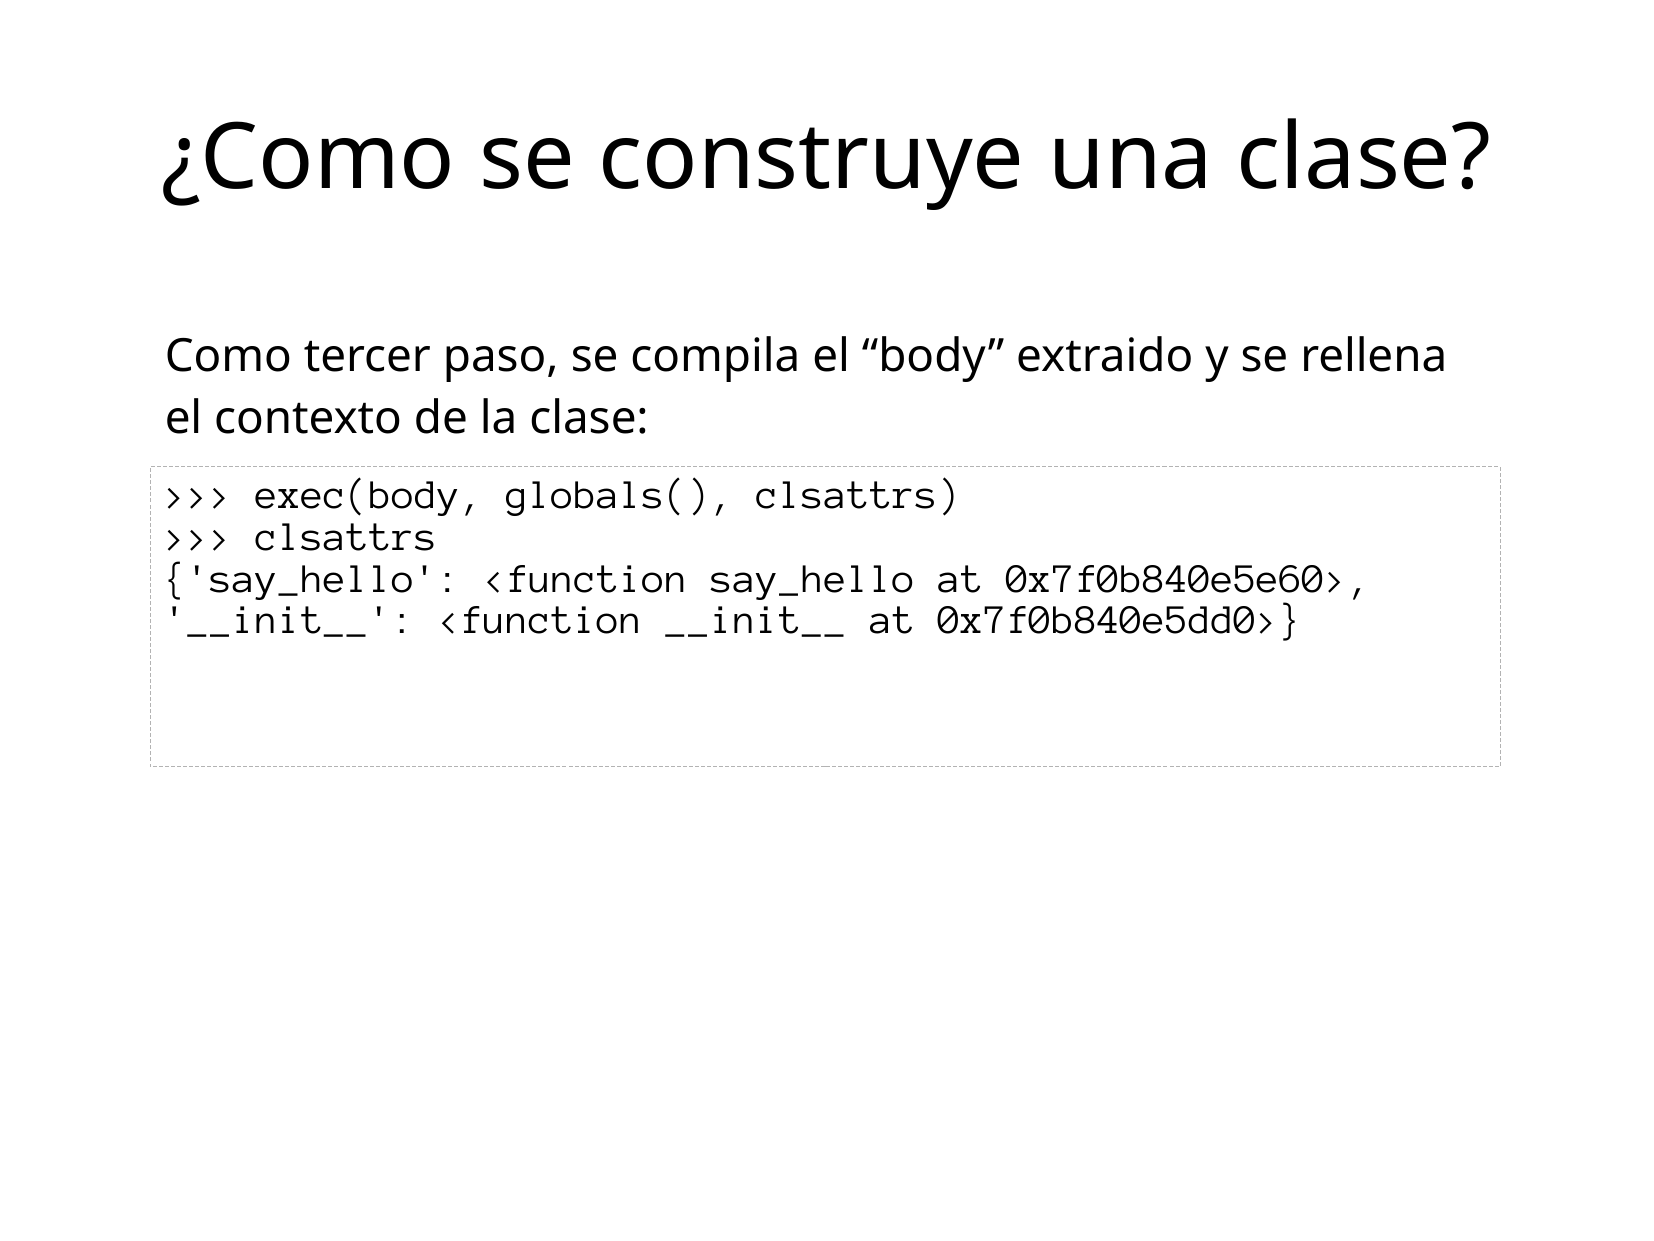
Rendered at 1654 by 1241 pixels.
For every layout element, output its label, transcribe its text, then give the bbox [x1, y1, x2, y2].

text_box Como tercer paso, se compila el “body” extraido y se rellena el contexto de la clase: [150, 315, 1501, 438]
title ¿Como se construye una clase? [82, 49, 1571, 257]
text_box >>> exec(body, globals(), clsattrs) >>> clsattrs {'say_hello': <function say_hello at 0x7f0b840e5e60>, '__init__': <function __init__ at 0x7f0b840e5dd0>} [150, 466, 1501, 649]
